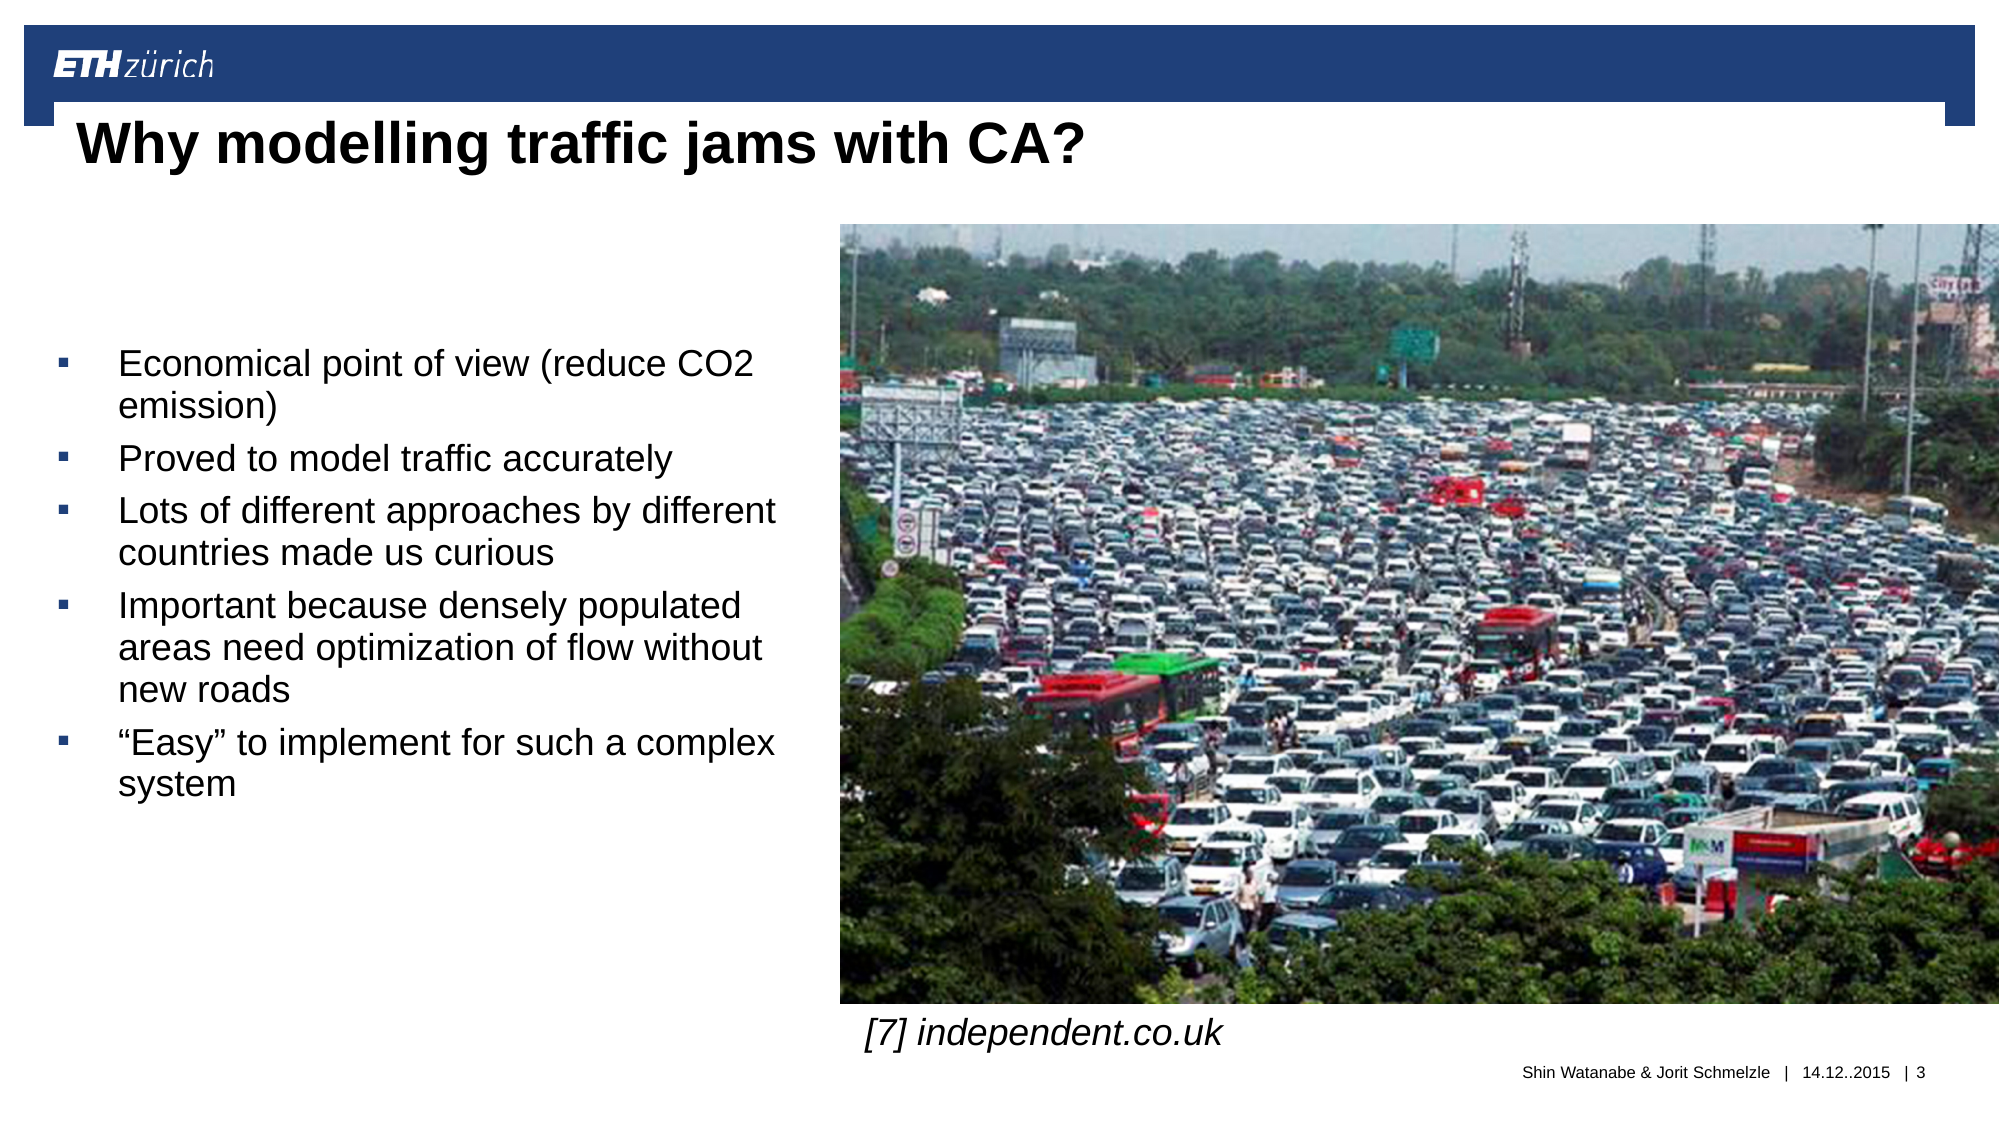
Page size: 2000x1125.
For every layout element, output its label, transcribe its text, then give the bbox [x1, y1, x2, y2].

list Economical point of view (reduce CO2 emission) Proved to model traffic accurately Lots of different approaches by different countries made us curious Important because densely populated areas need optimization of flow without new roads “Easy” to implement for such a complex system [35, 342, 850, 1034]
picture [840, 224, 1999, 1004]
text_box [7] independent.co.uk [850, 1003, 1241, 1061]
title Why modelling traffic jams with CA? [53, 101, 1945, 262]
